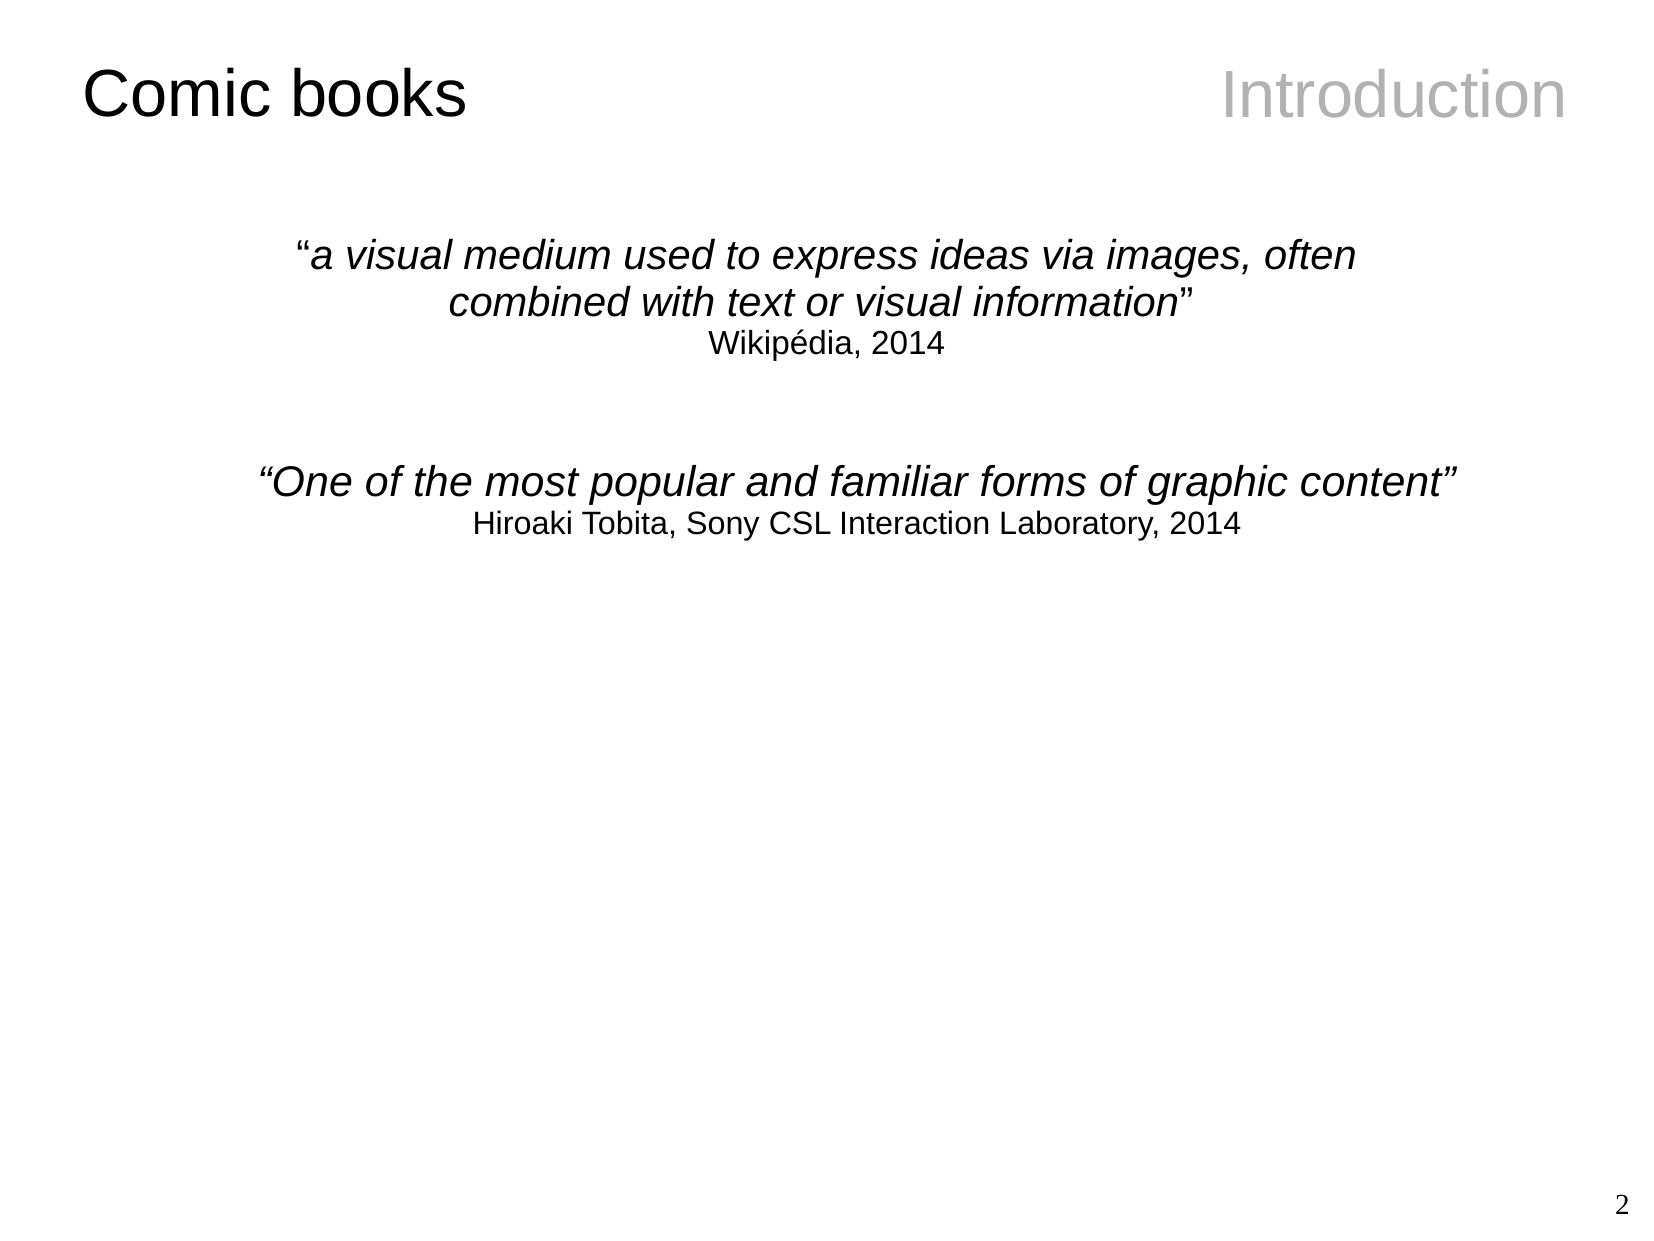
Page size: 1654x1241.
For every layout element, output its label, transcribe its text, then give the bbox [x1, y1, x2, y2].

title Comic books [82, 41, 1170, 146]
list “One of the most popular and familiar forms of graphic content” Hiroaki Tobita, Sony CSL Interaction Laboratory, 2014 [82, 188, 1571, 544]
